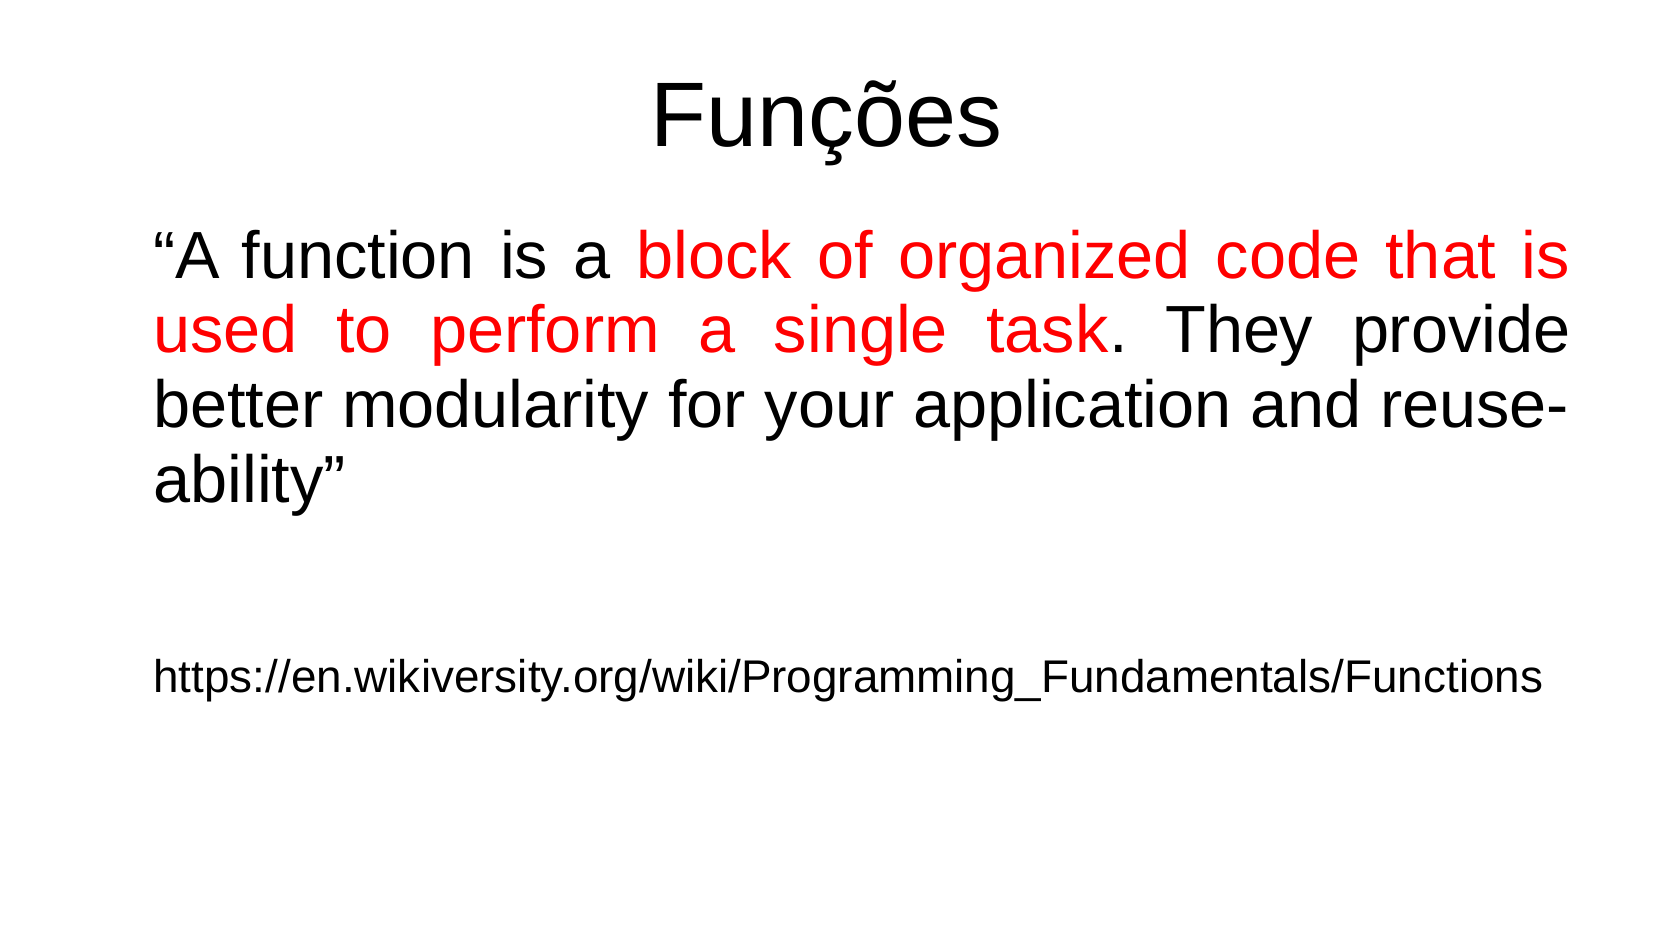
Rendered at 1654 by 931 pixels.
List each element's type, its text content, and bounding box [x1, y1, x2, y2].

title Funções [82, 37, 1571, 193]
list “A function is a block of organized code that is used to perform a single task. They provide better modularity for your application and reuse-ability” https://en.wikiversity.org/wiki/Programming_Fundamentals/Functions [82, 217, 1571, 758]
